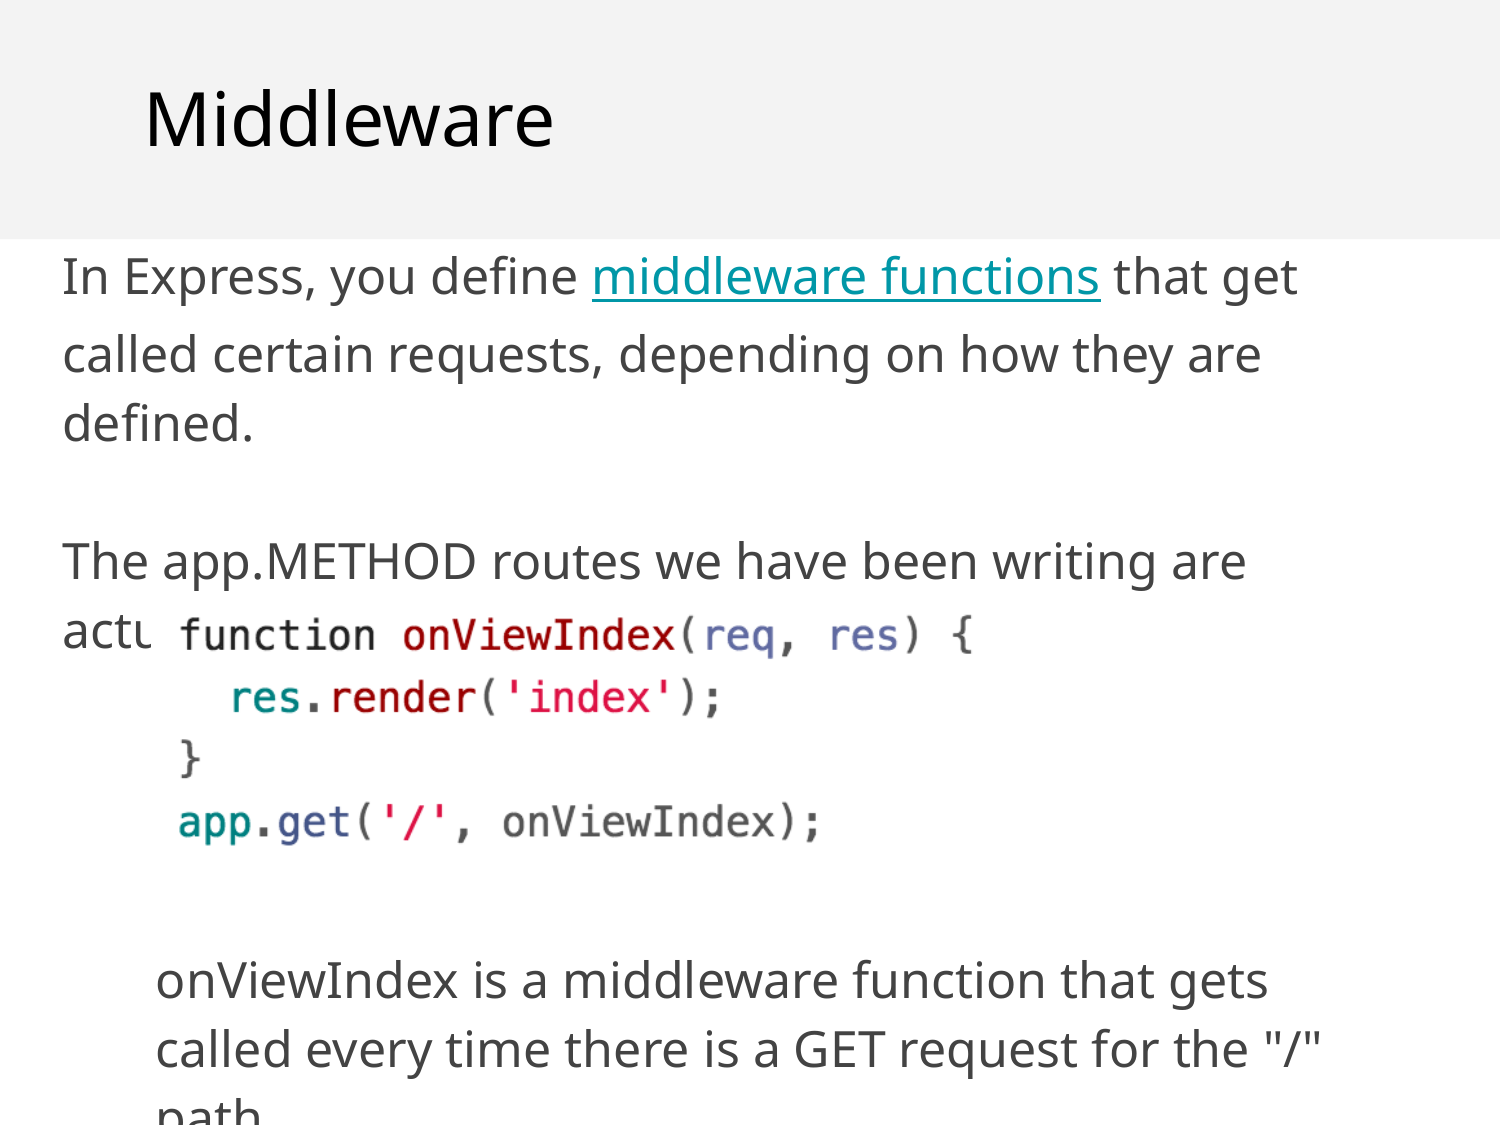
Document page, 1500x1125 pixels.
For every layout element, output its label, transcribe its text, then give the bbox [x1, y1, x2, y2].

list In Express, you define middleware functions that get called certain requests, depending on how they are defined. The app.METHOD routes we have been writing are actually middleware functions: [47, 219, 1441, 615]
picture [151, 593, 997, 878]
title Middleware [128, 56, 1372, 183]
list onViewIndex is a middleware function that gets called every time there is a GET request for the "/" path. [140, 924, 1385, 1081]
